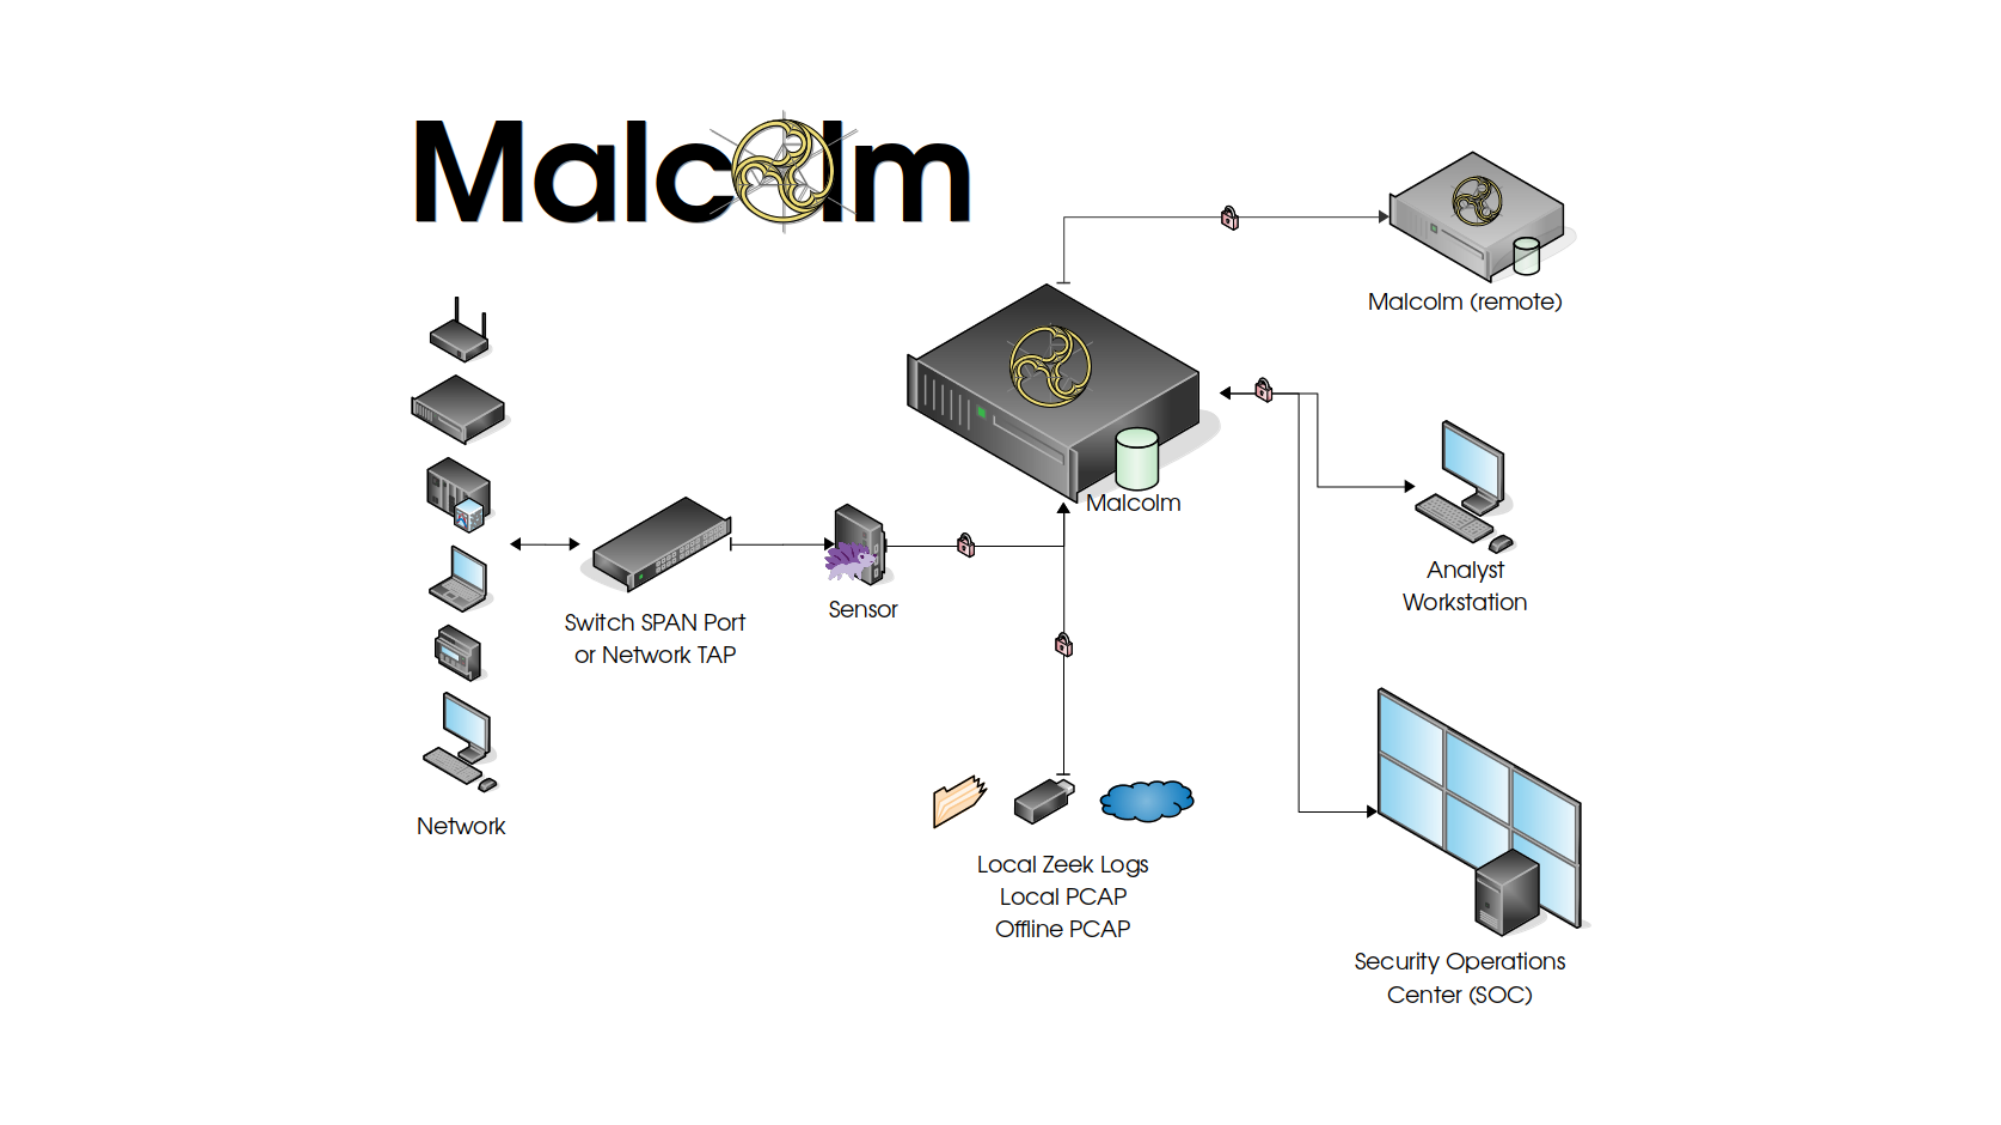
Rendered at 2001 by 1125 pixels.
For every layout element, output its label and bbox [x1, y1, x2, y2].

picture [369, 74, 1631, 1051]
